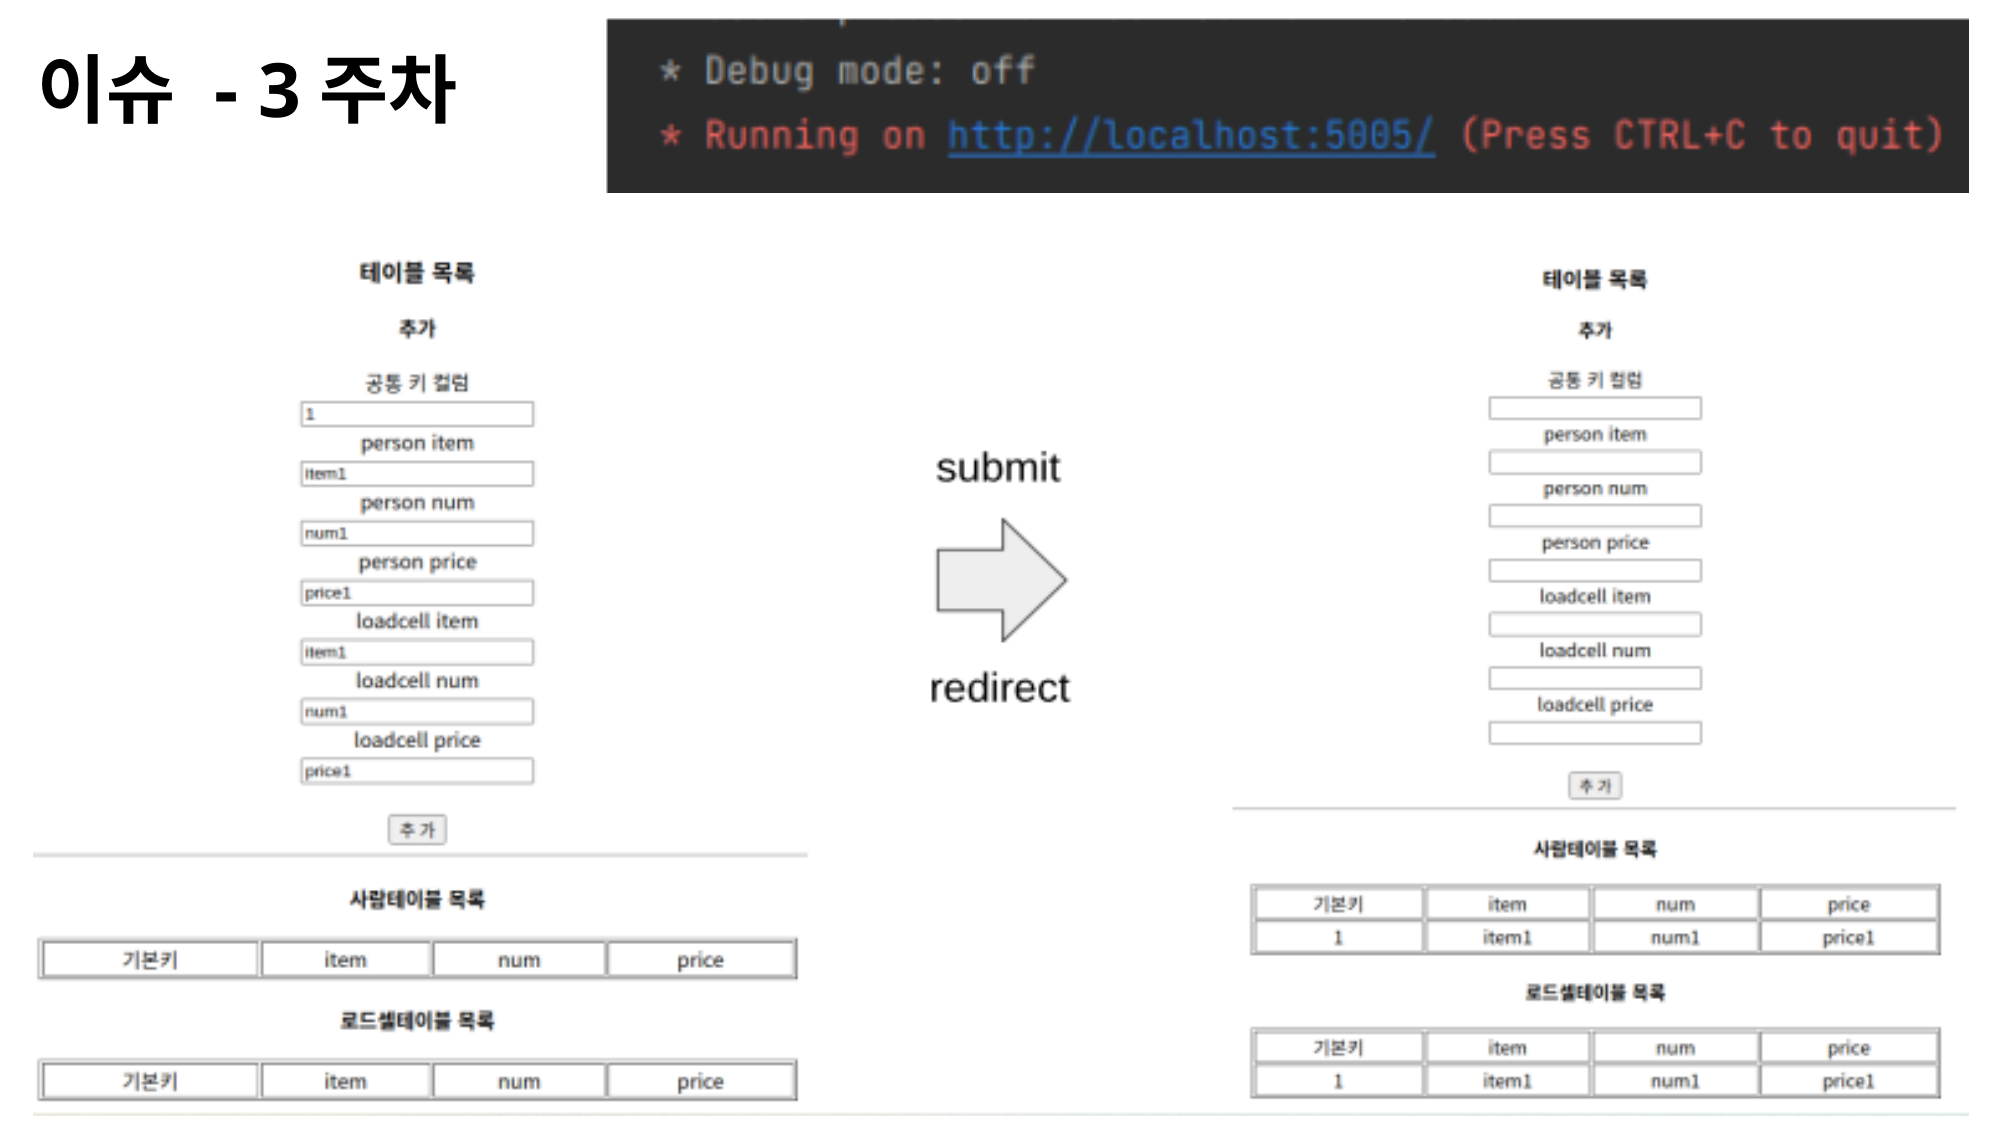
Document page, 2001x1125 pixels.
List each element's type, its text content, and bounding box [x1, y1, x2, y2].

text_box 이슈 - 3주차 [22, 17, 511, 145]
picture [33, 201, 1969, 1116]
picture [605, 17, 1969, 193]
